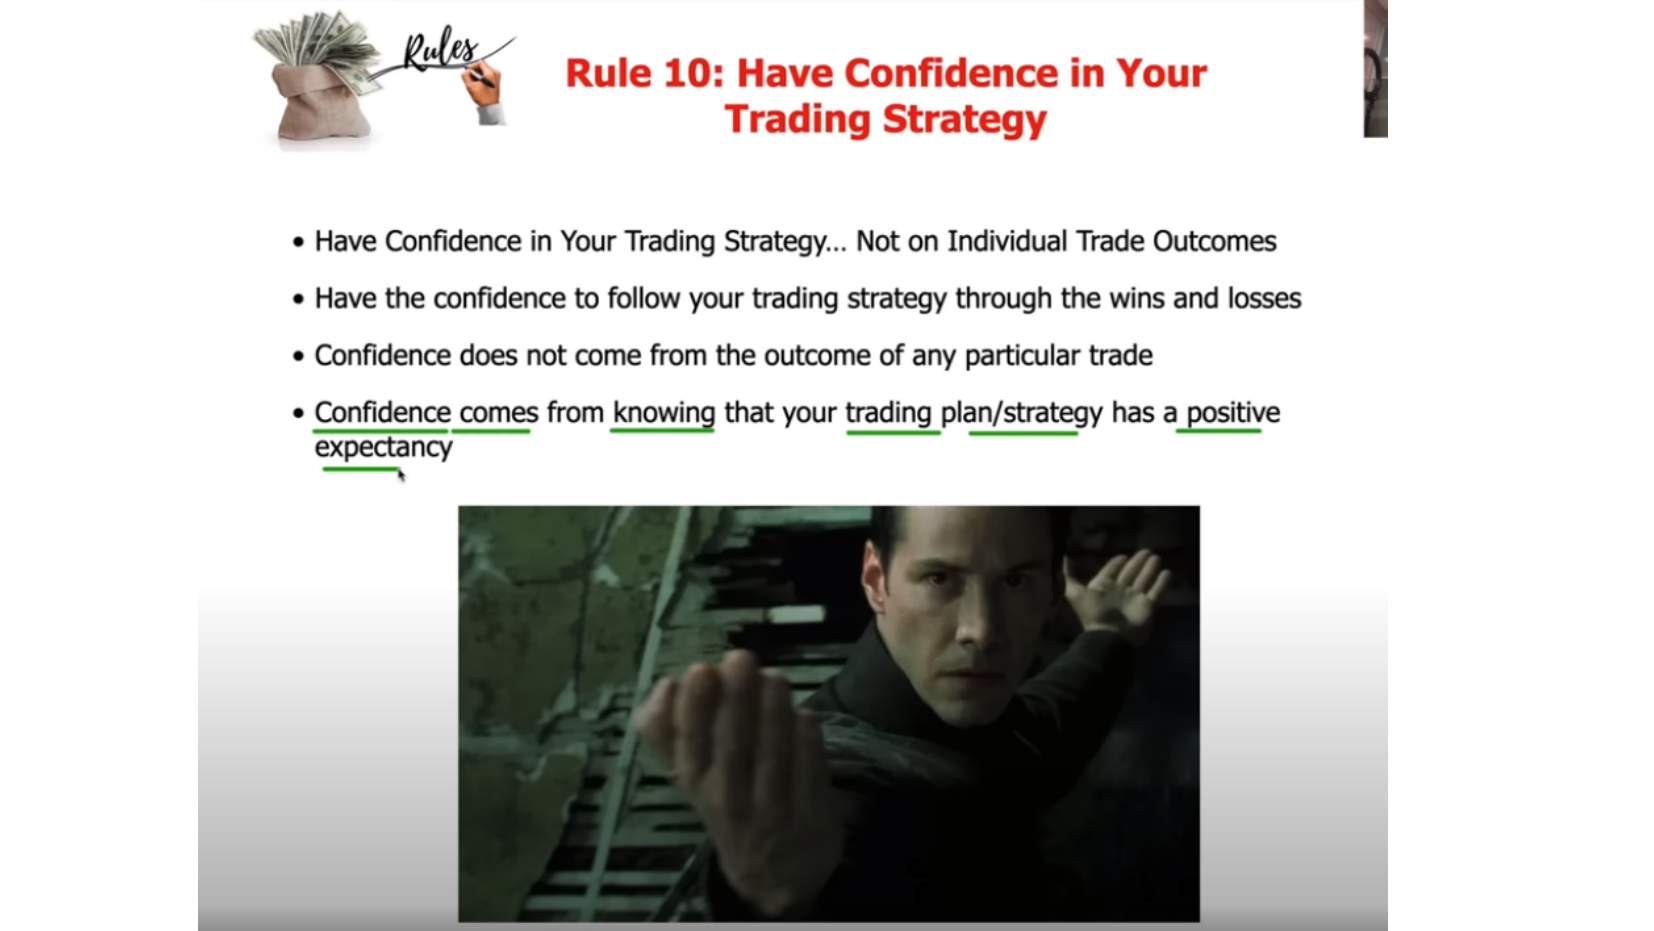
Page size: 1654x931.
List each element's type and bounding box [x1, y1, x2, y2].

picture [198, 0, 1388, 931]
